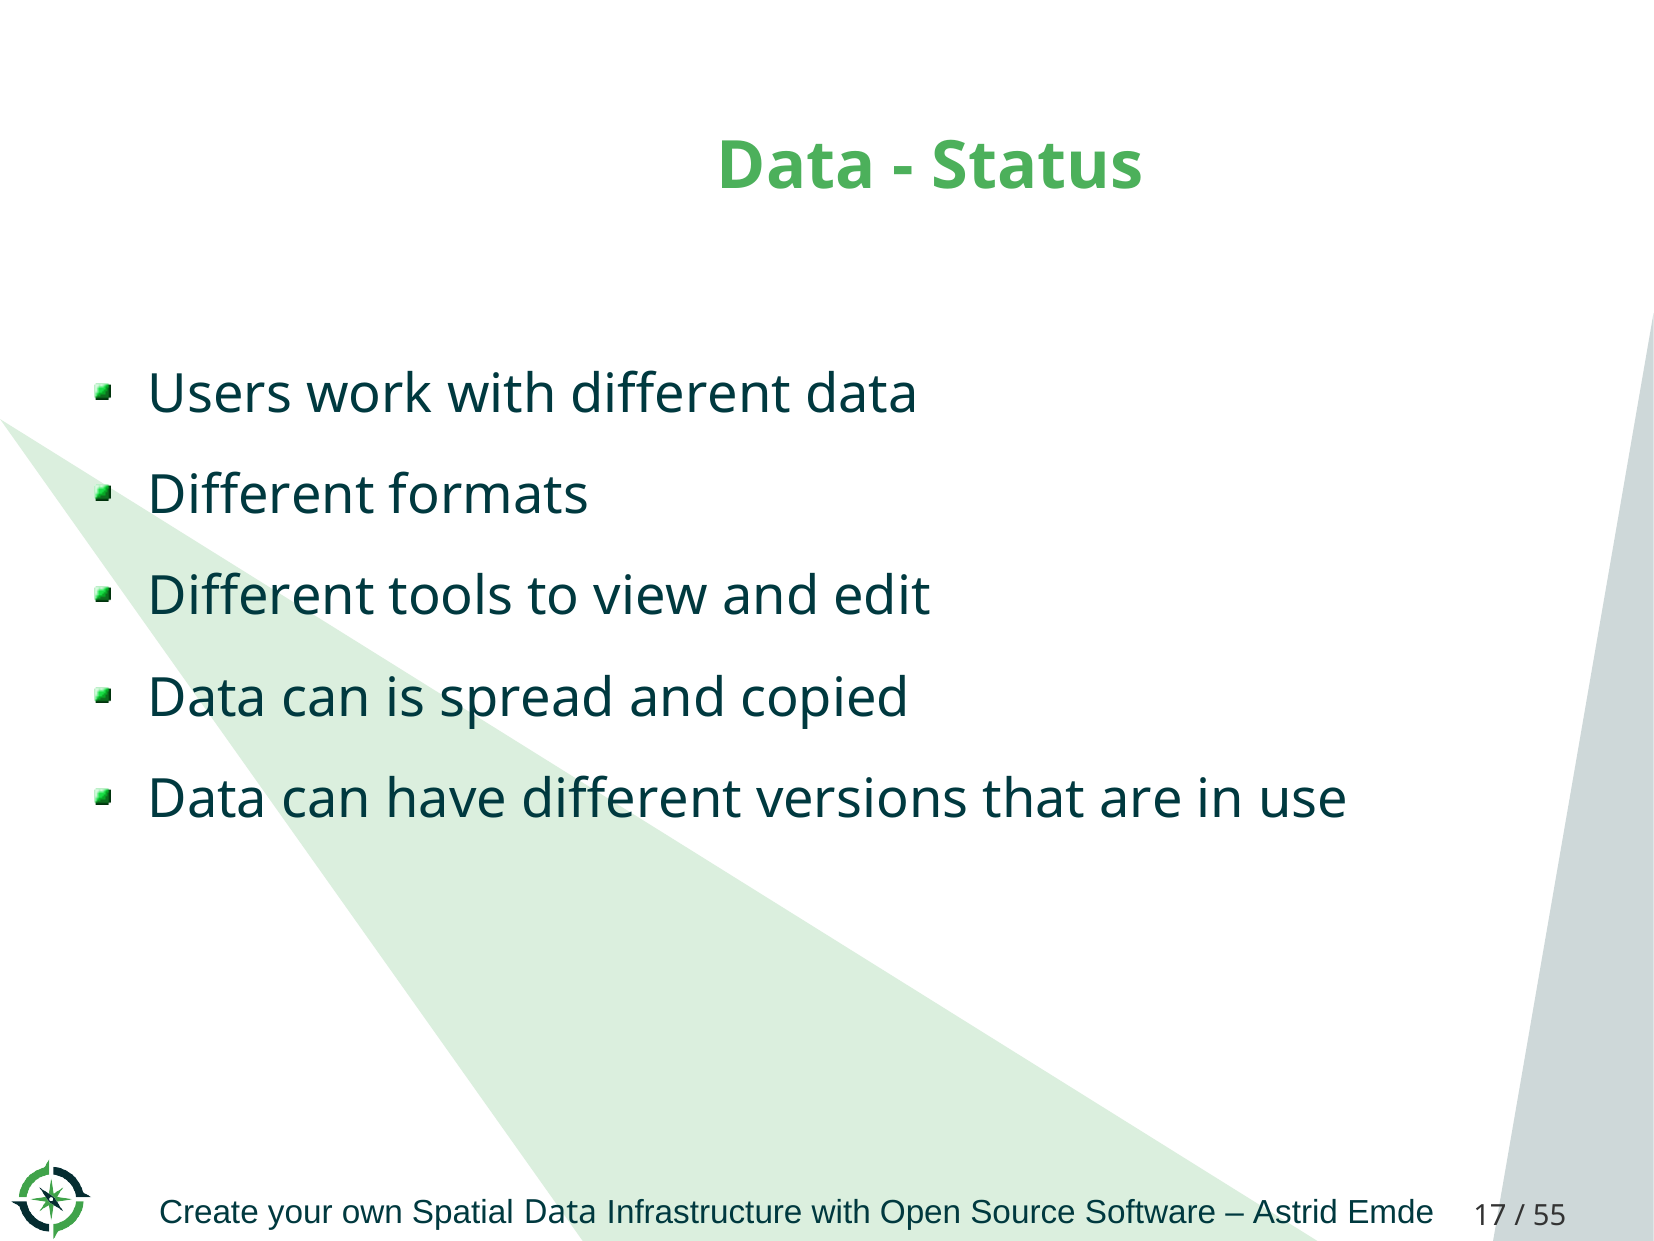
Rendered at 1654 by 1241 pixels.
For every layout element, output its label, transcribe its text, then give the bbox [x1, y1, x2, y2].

title Data - Status [236, 118, 1625, 207]
list Users work with different data Different formats Different tools to view and edit Data can is spread and copied Data can have different versions that are in use [76, 354, 1565, 1173]
picture [10, 1158, 92, 1240]
